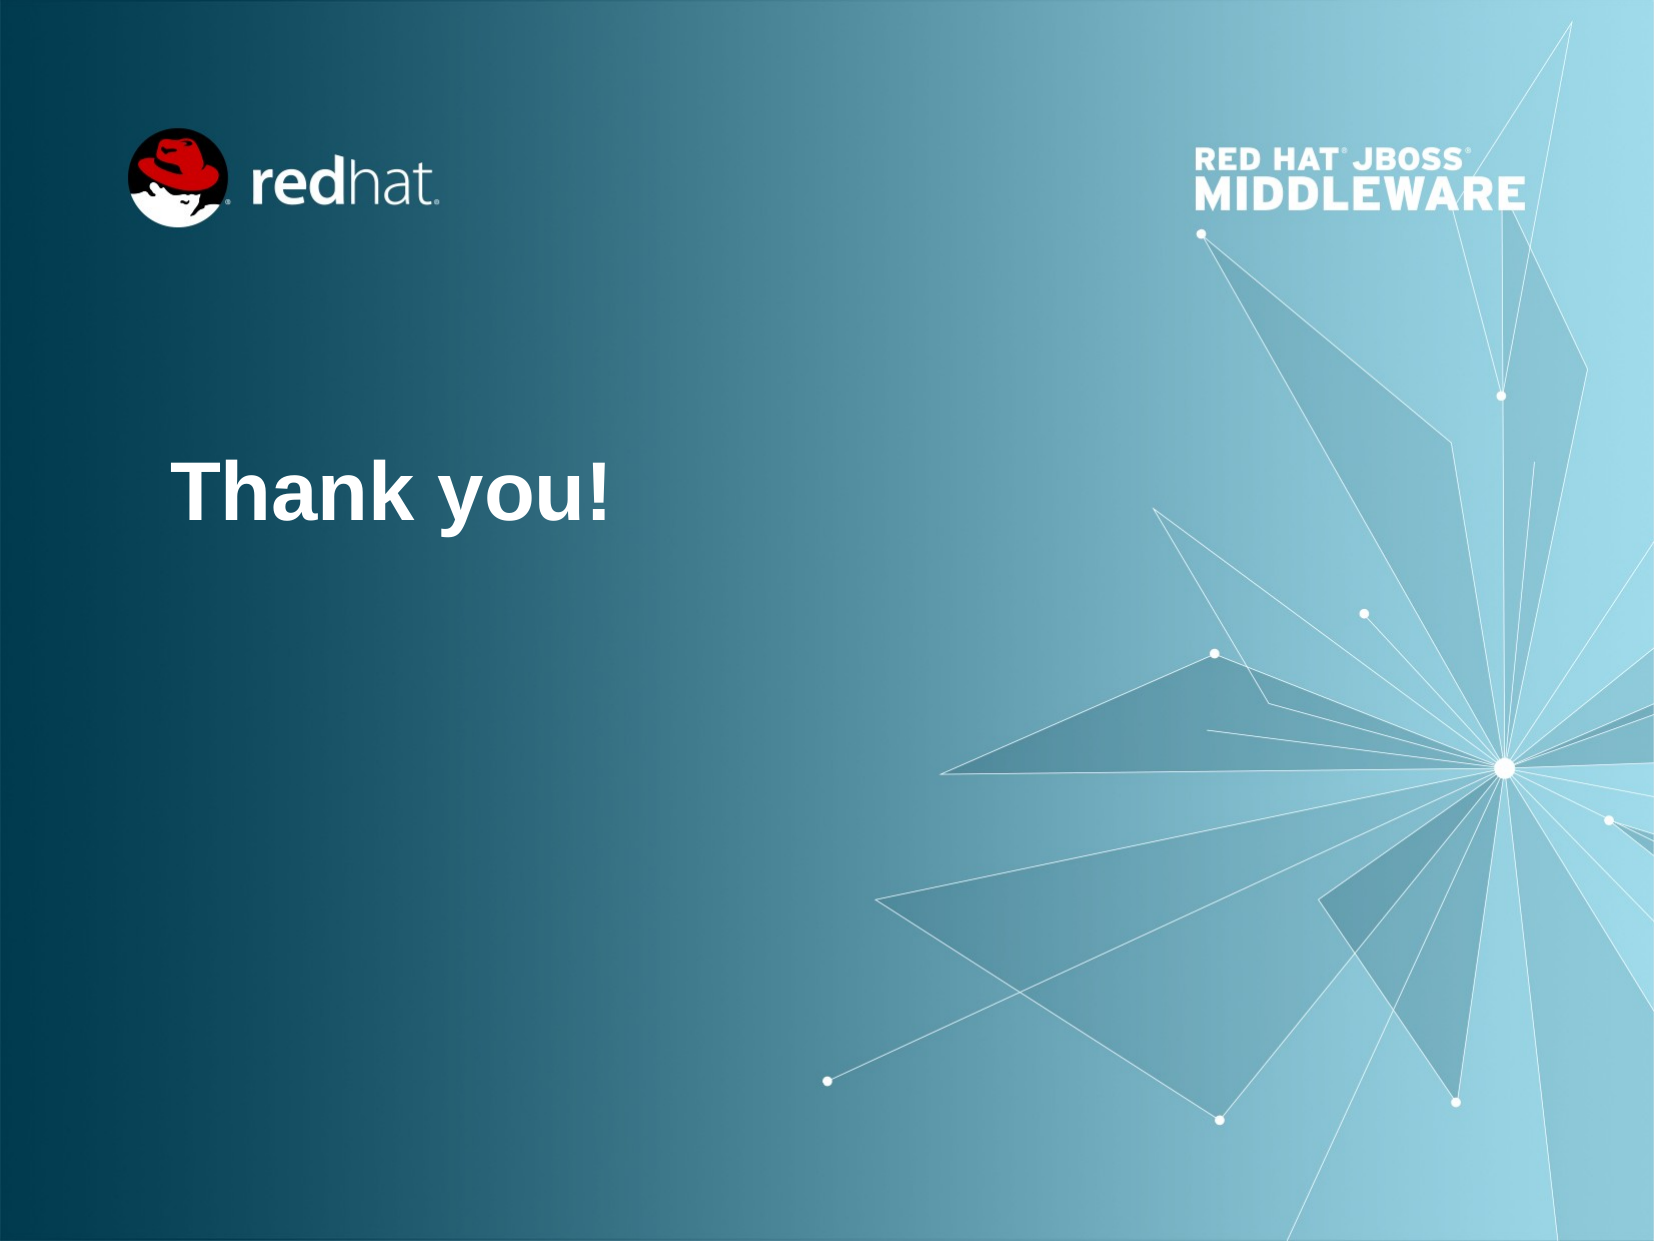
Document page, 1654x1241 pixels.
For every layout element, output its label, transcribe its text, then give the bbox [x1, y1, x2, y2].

text_box Thank you! [170, 297, 1408, 960]
picture [106, 0, 1654, 1241]
